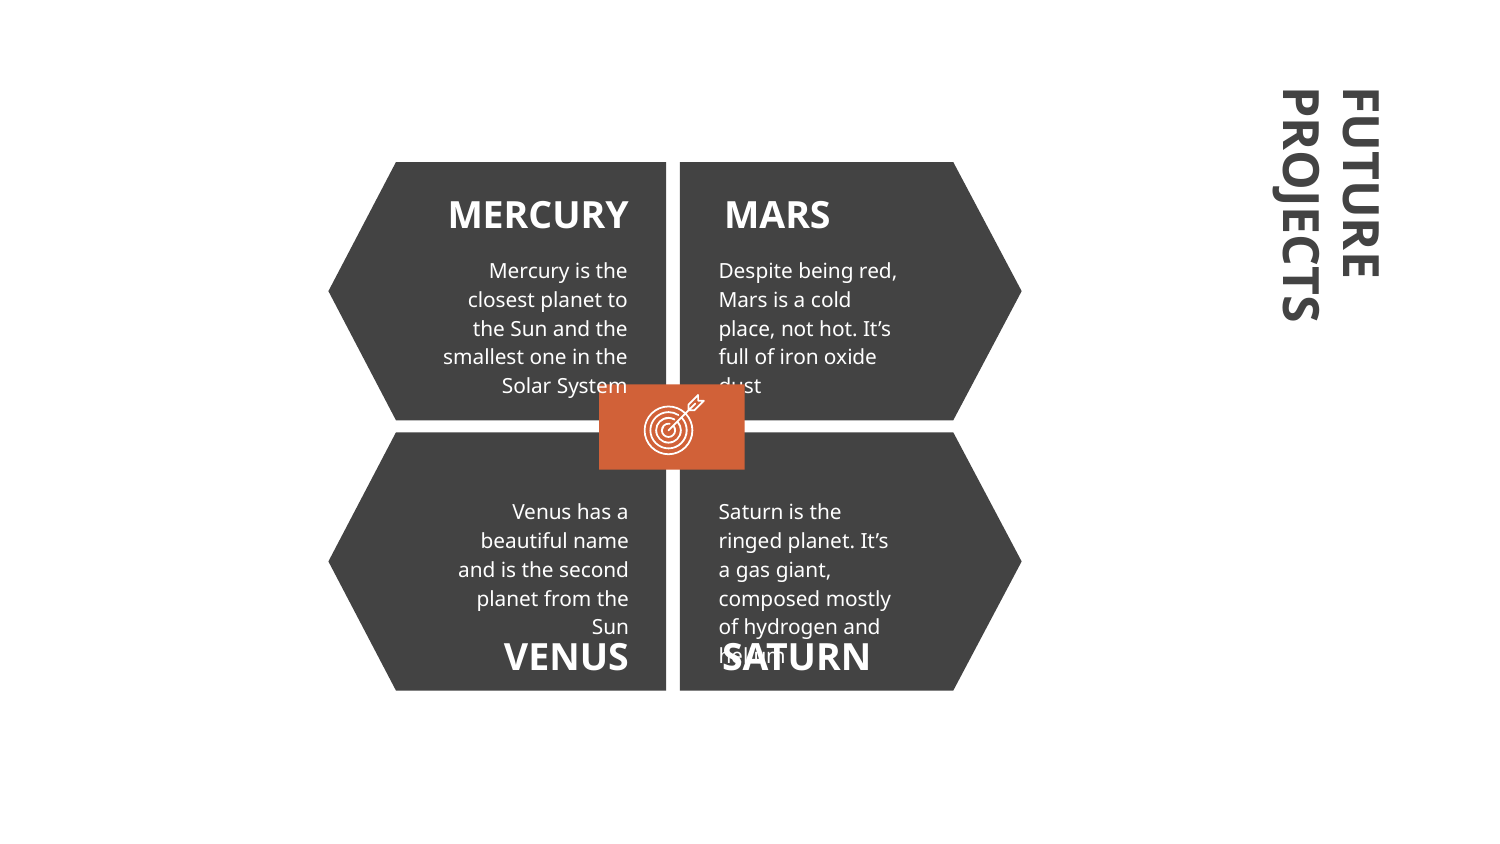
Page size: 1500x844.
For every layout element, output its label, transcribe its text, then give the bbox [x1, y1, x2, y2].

title SATURN [707, 618, 913, 682]
subtitle Venus has a beautiful name and is the second planet from the Sun [426, 480, 644, 604]
text_box [328, 162, 1022, 691]
title MERCURY [426, 175, 644, 239]
title MARS [709, 175, 915, 239]
subtitle Saturn is the ringed planet. It’s a gas giant, composed mostly of hydrogen and helium [703, 480, 921, 604]
title FUTURE PROJECTS [1328, 71, 1409, 485]
title VENUS [438, 618, 644, 682]
subtitle Mercury is the closest planet to the Sun and the smallest one in the Solar System [425, 239, 643, 363]
subtitle Despite being red, Mars is a cold place, not hot. It’s full of iron oxide dust [703, 239, 921, 363]
